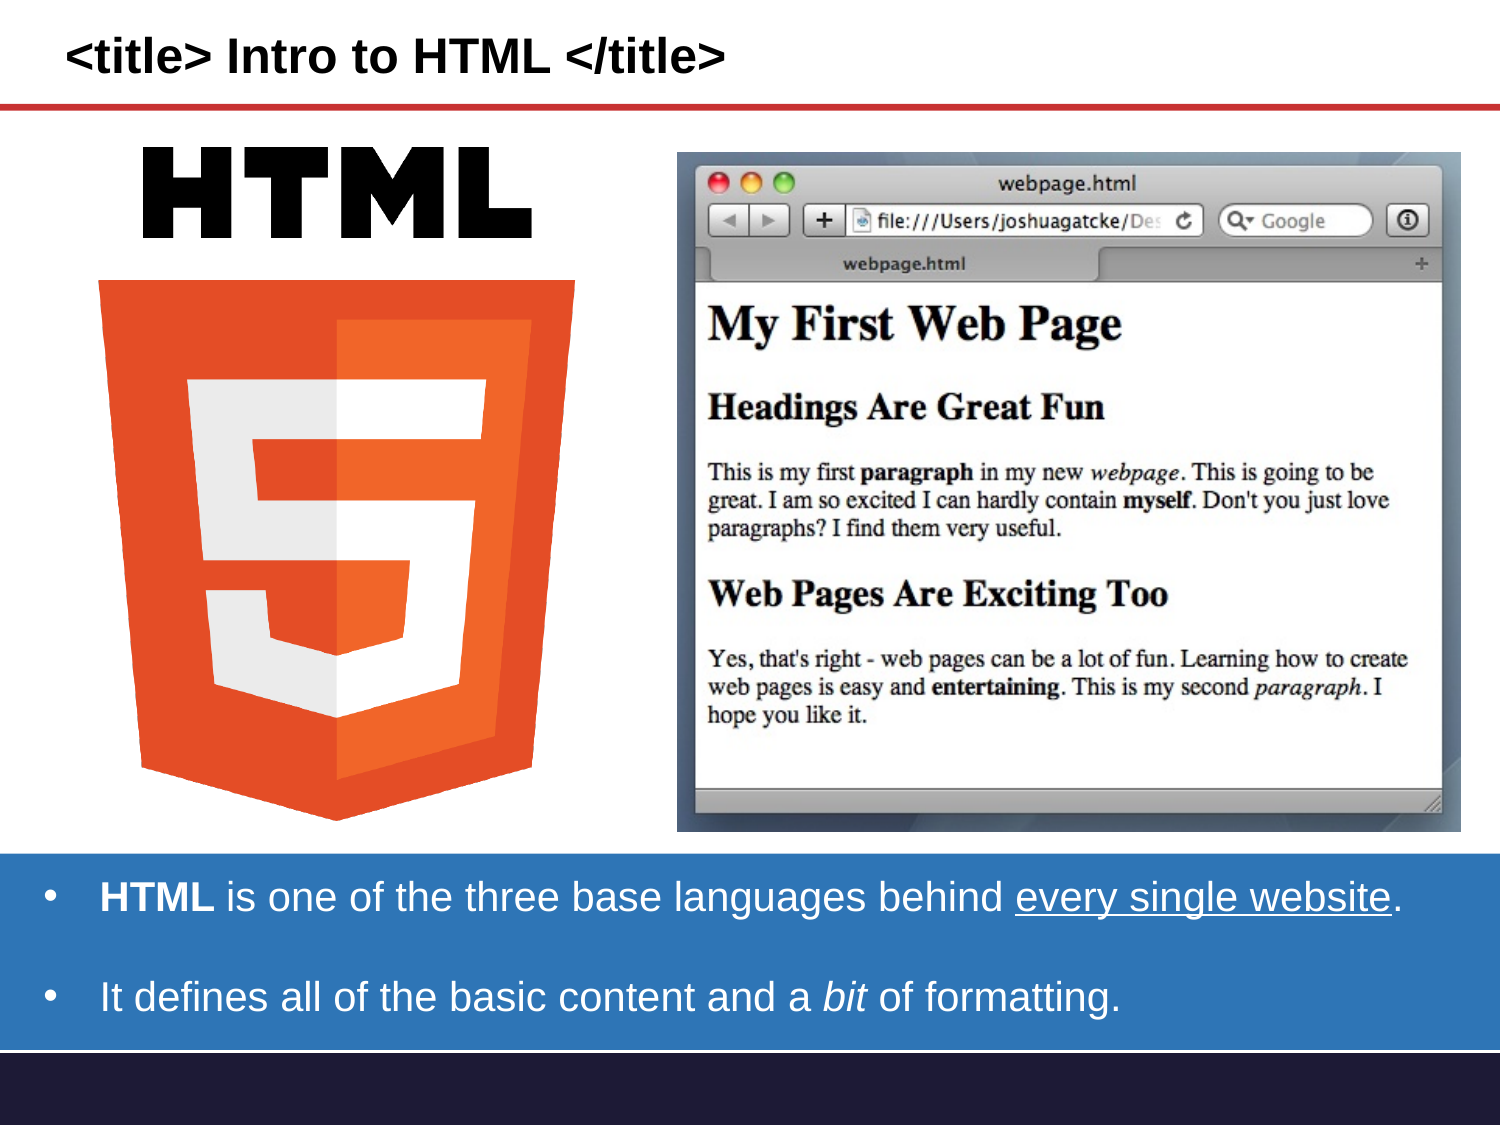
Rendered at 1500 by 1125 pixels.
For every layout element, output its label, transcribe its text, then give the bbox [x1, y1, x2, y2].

text_box HTML is one of the three base languages behind every single website. It defines all of the basic content and a bit of formatting. [28, 862, 1472, 1028]
title <title> Intro to HTML </title> [50, 0, 948, 108]
picture [677, 152, 1461, 832]
text_box [0, 853, 1500, 1050]
picture [0, 147, 673, 821]
